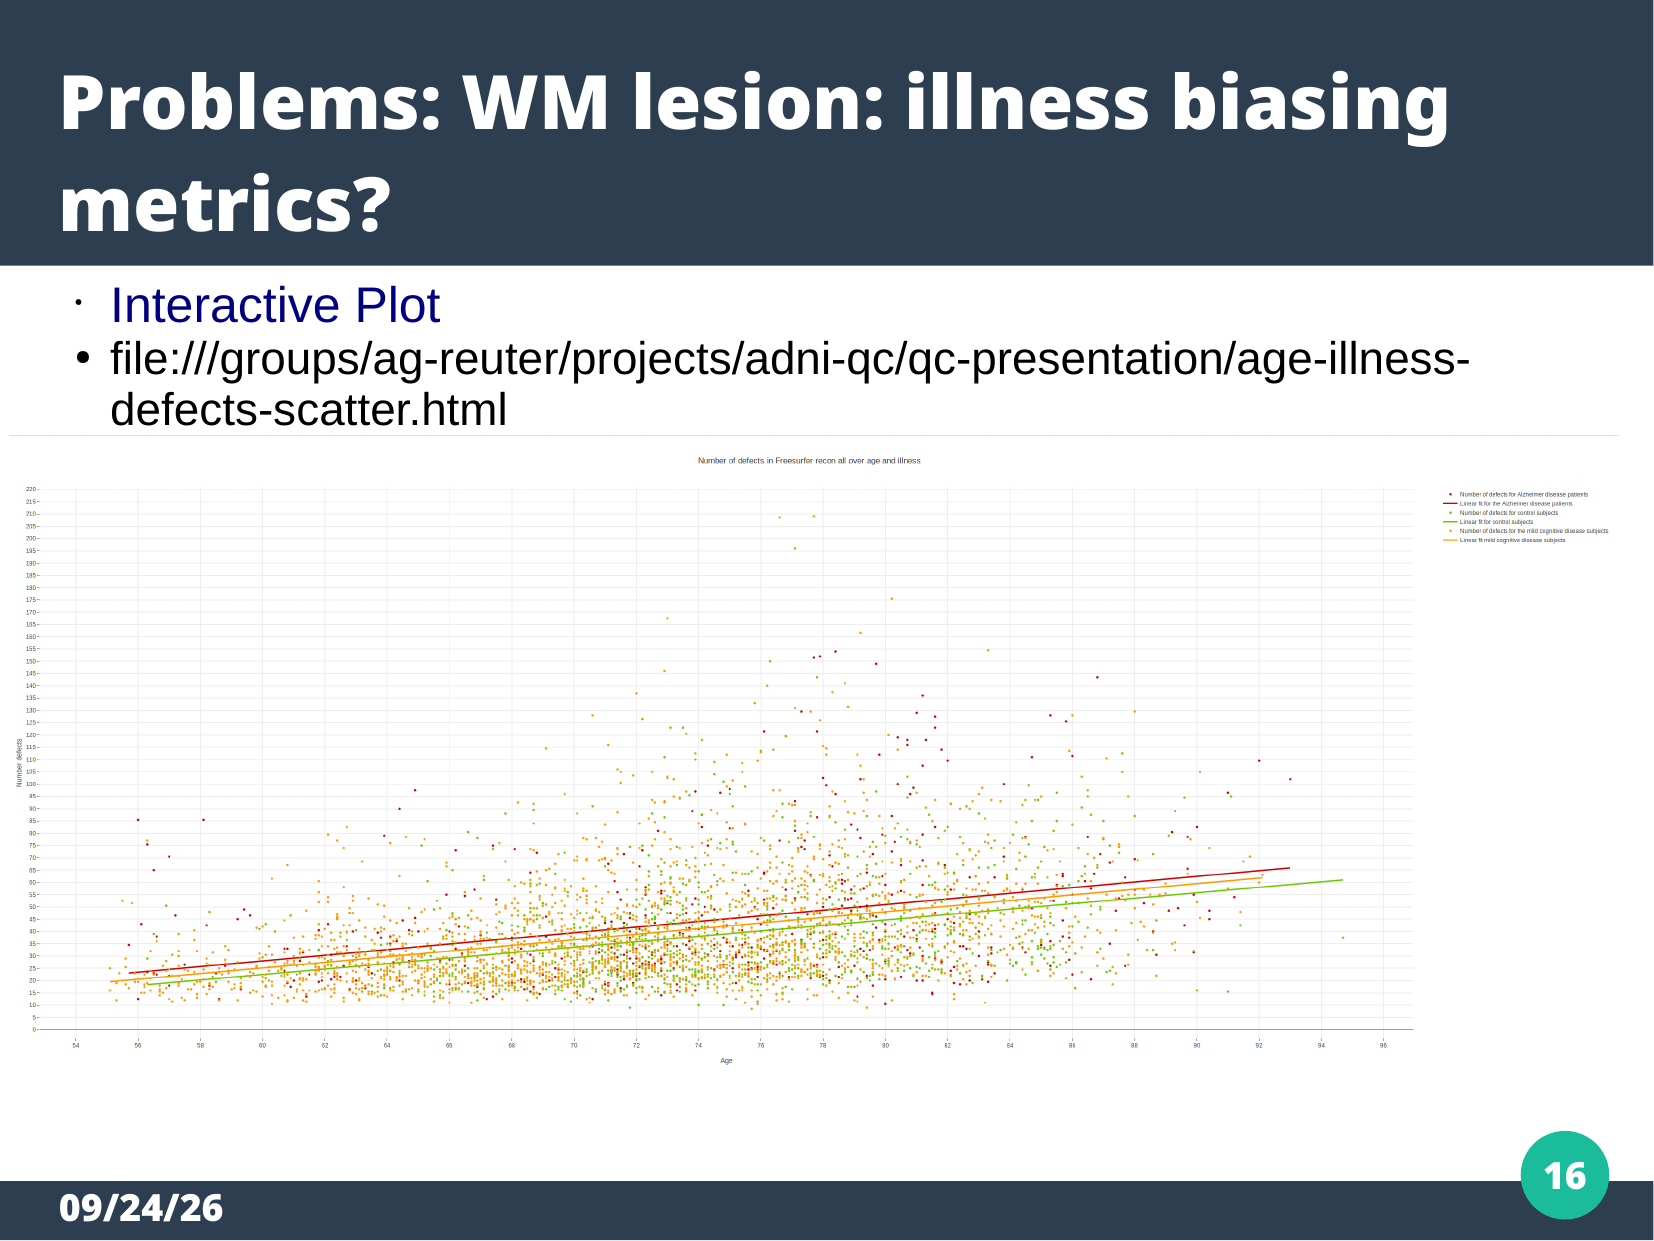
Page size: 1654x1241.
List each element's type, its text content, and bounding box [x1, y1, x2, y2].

title Problems: WM lesion: illness biasing metrics? [59, 49, 1595, 207]
picture [9, 435, 1621, 1081]
text_box Interactive Plot file:///groups/ag-reuter/projects/adni-qc/qc-presentation/age-illness-defects-scatter.html [60, 270, 1621, 444]
